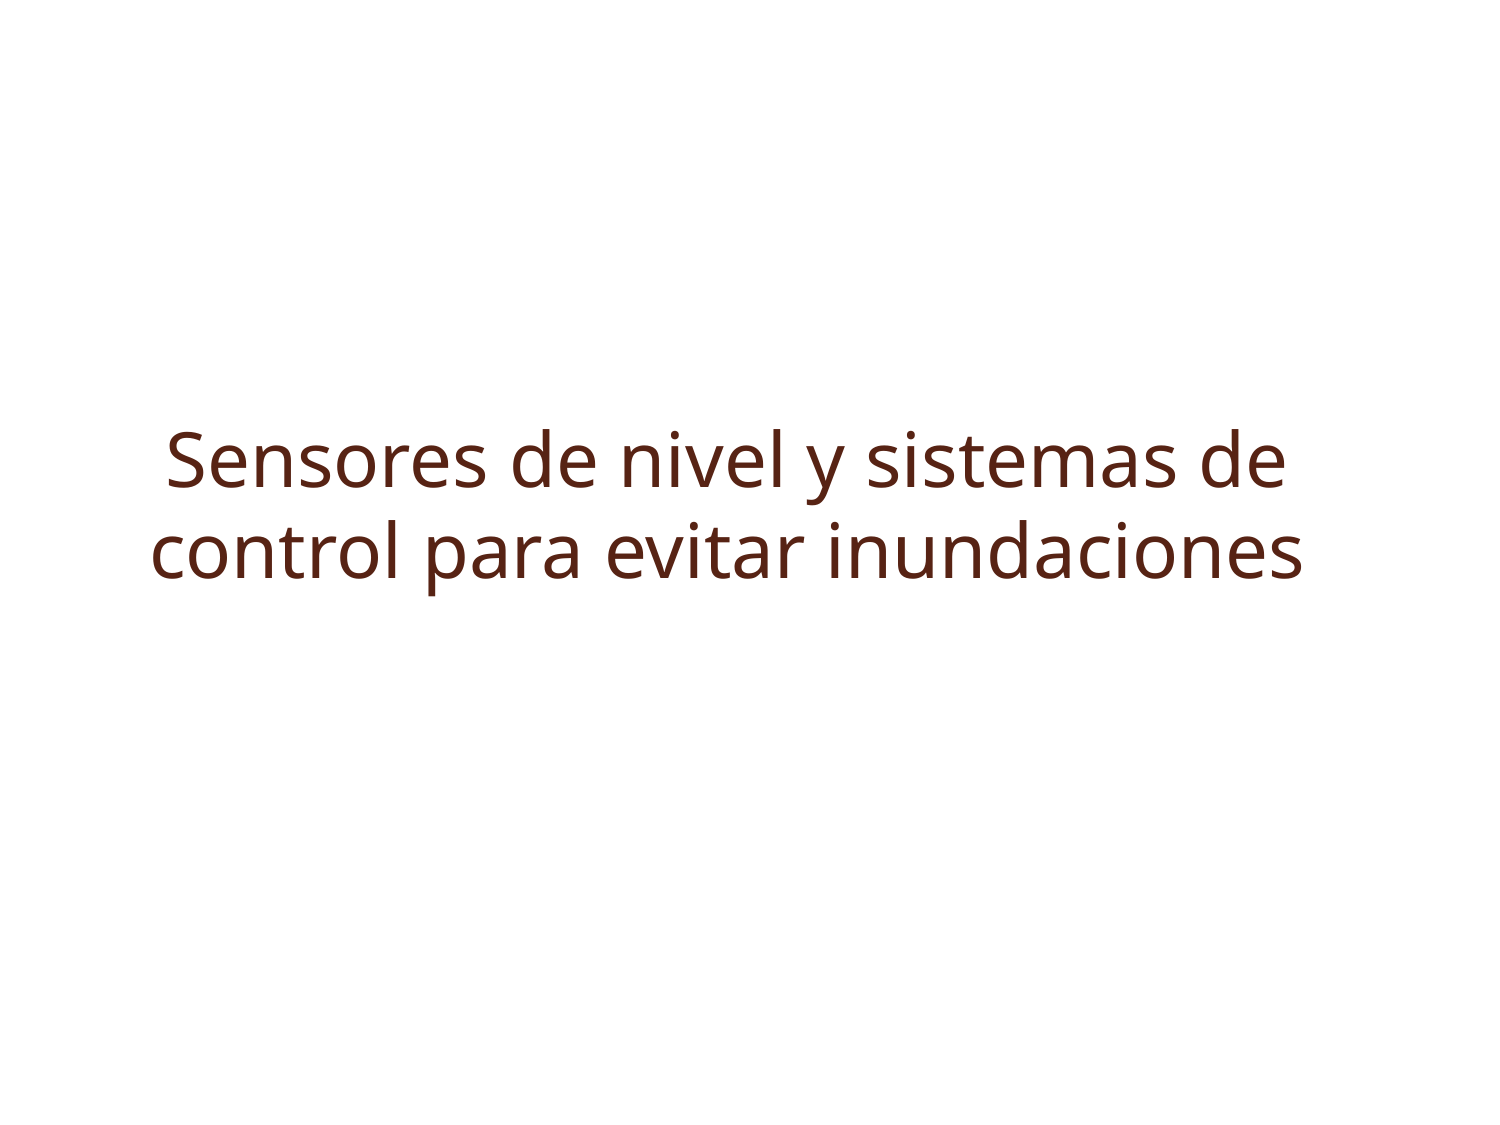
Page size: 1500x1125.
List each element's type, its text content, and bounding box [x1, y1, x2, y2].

title Sensores de nivel y sistemas de control para evitar inundaciones [120, 360, 1335, 602]
